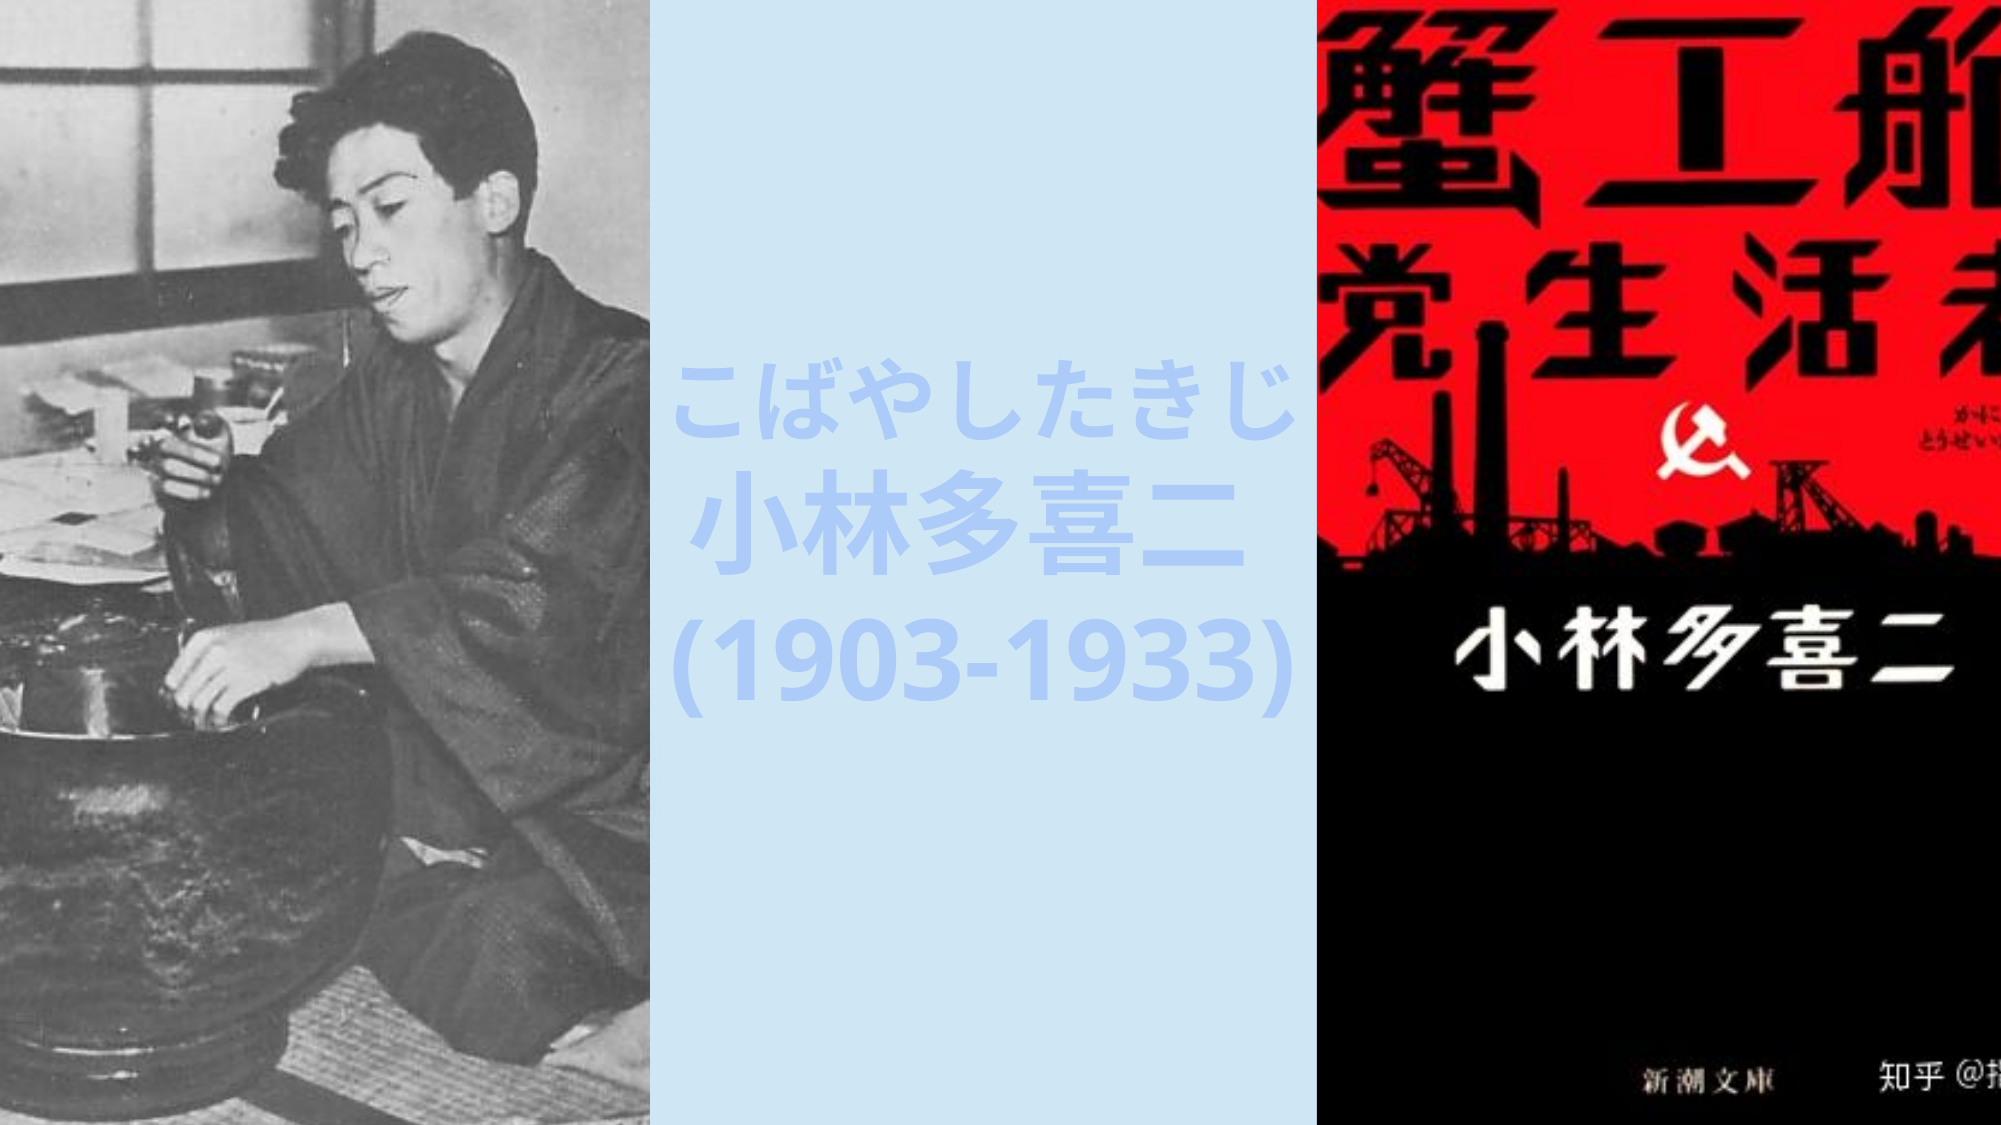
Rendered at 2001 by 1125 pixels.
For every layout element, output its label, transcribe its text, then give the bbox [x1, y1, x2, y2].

picture [0, 0, 663, 1125]
picture [1312, 0, 2001, 1125]
title こばやしたきじ 小林多喜二 (1903-1933) [650, 335, 1316, 790]
